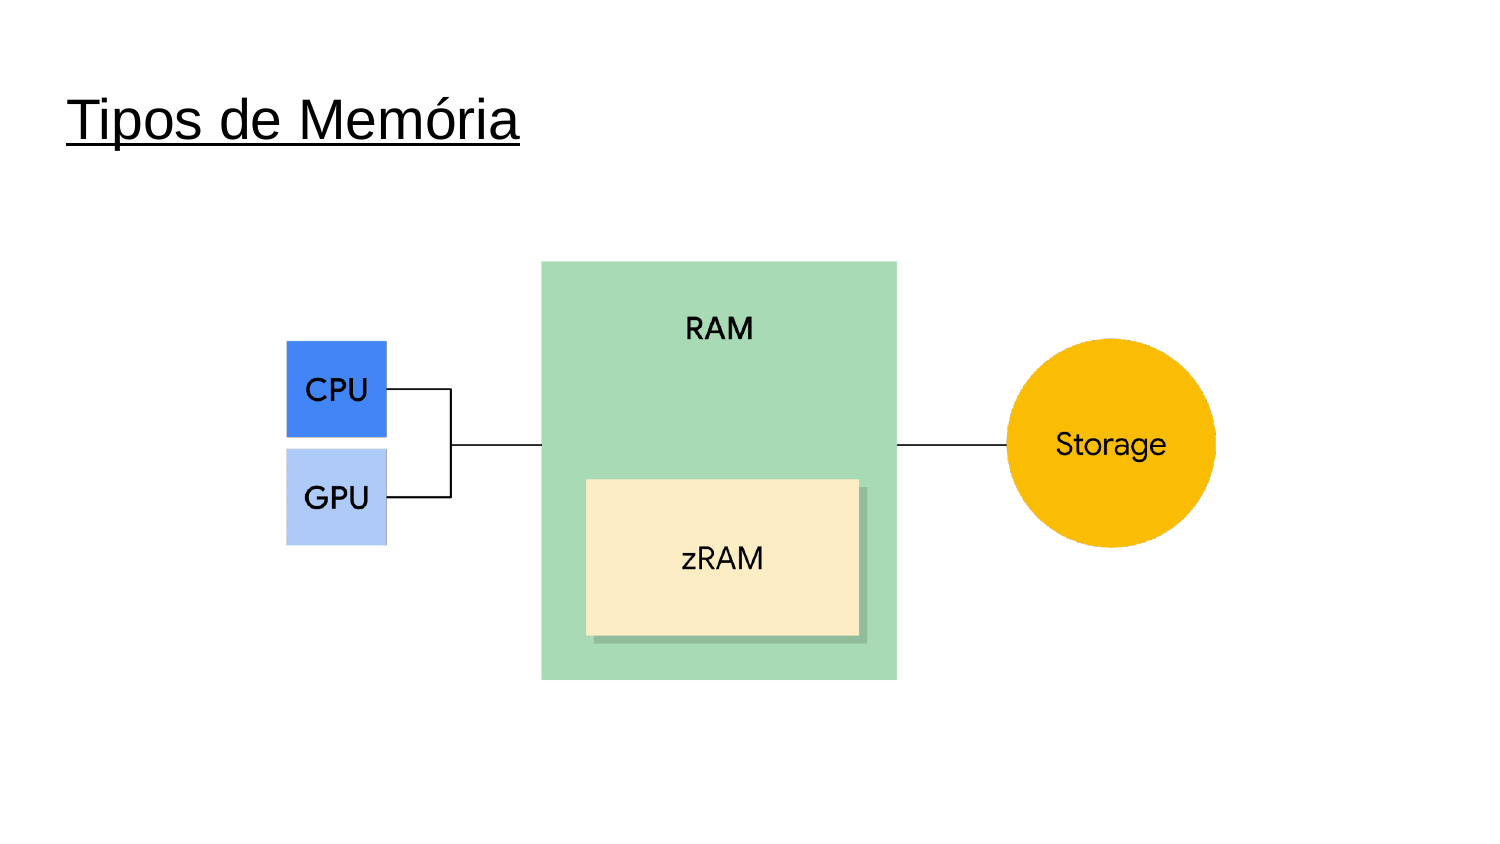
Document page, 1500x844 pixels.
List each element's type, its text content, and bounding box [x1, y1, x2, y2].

picture [279, 256, 1221, 682]
title Tipos de Memória [51, 72, 1449, 167]
